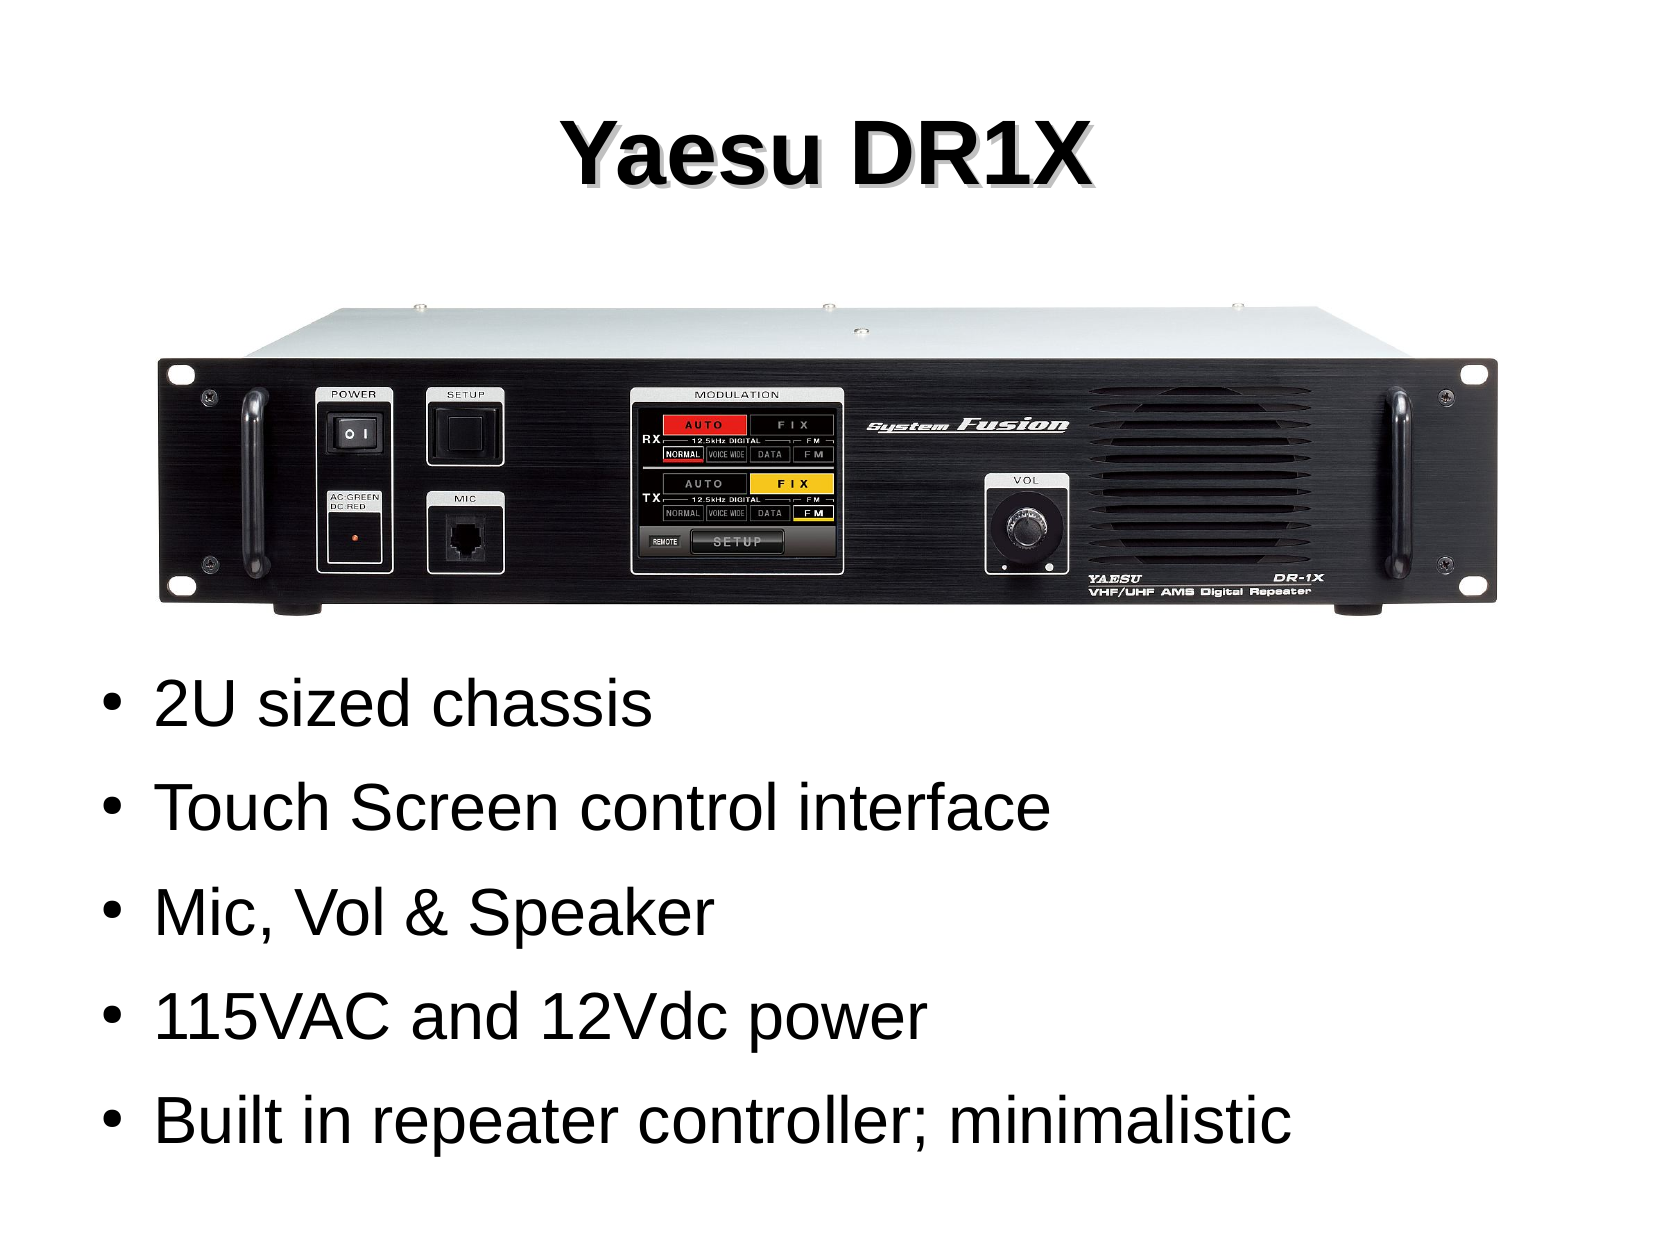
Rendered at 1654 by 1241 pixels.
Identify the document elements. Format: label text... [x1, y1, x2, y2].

picture [133, 290, 1520, 634]
title Yaesu DR1X [82, 49, 1571, 257]
list 2U sized chassis Touch Screen control interface Mic, Vol & Speaker 115VAC and 12Vdc power Built in repeater controller; minimalistic [82, 665, 1606, 1171]
